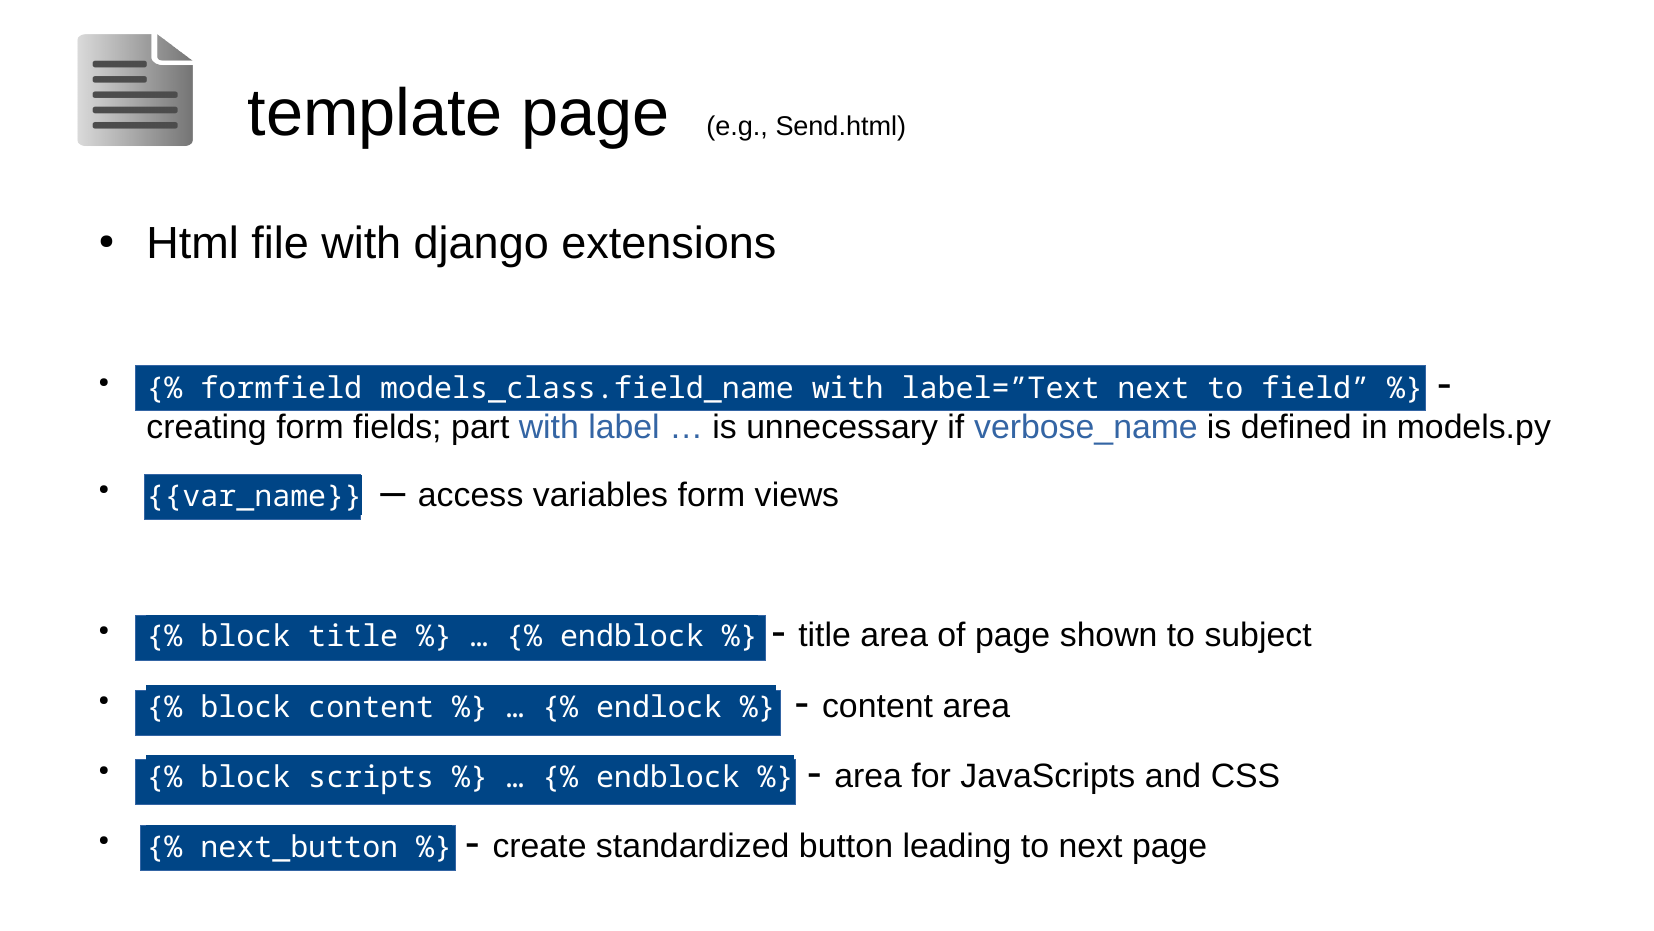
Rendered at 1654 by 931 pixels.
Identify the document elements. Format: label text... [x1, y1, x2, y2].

picture [44, 22, 226, 158]
list Html file with django extensions {% formfield models_class.field_name with label=”Text next to field” %} - creating form fields; part with label … is unnecessary if verbose_name is defined in models.py {{var_name}} – access variables form views {% block title %} … {% endblock %} - title area of page shown to subject {% block content %} … {% endlock %} - content area {% block scripts %} … {% endblock %} - area for JavaScripts and CSS {% next_button %} - create standardized button leading to next page [82, 217, 1571, 878]
text_box template page (e.g., Send.html) [232, 67, 923, 158]
